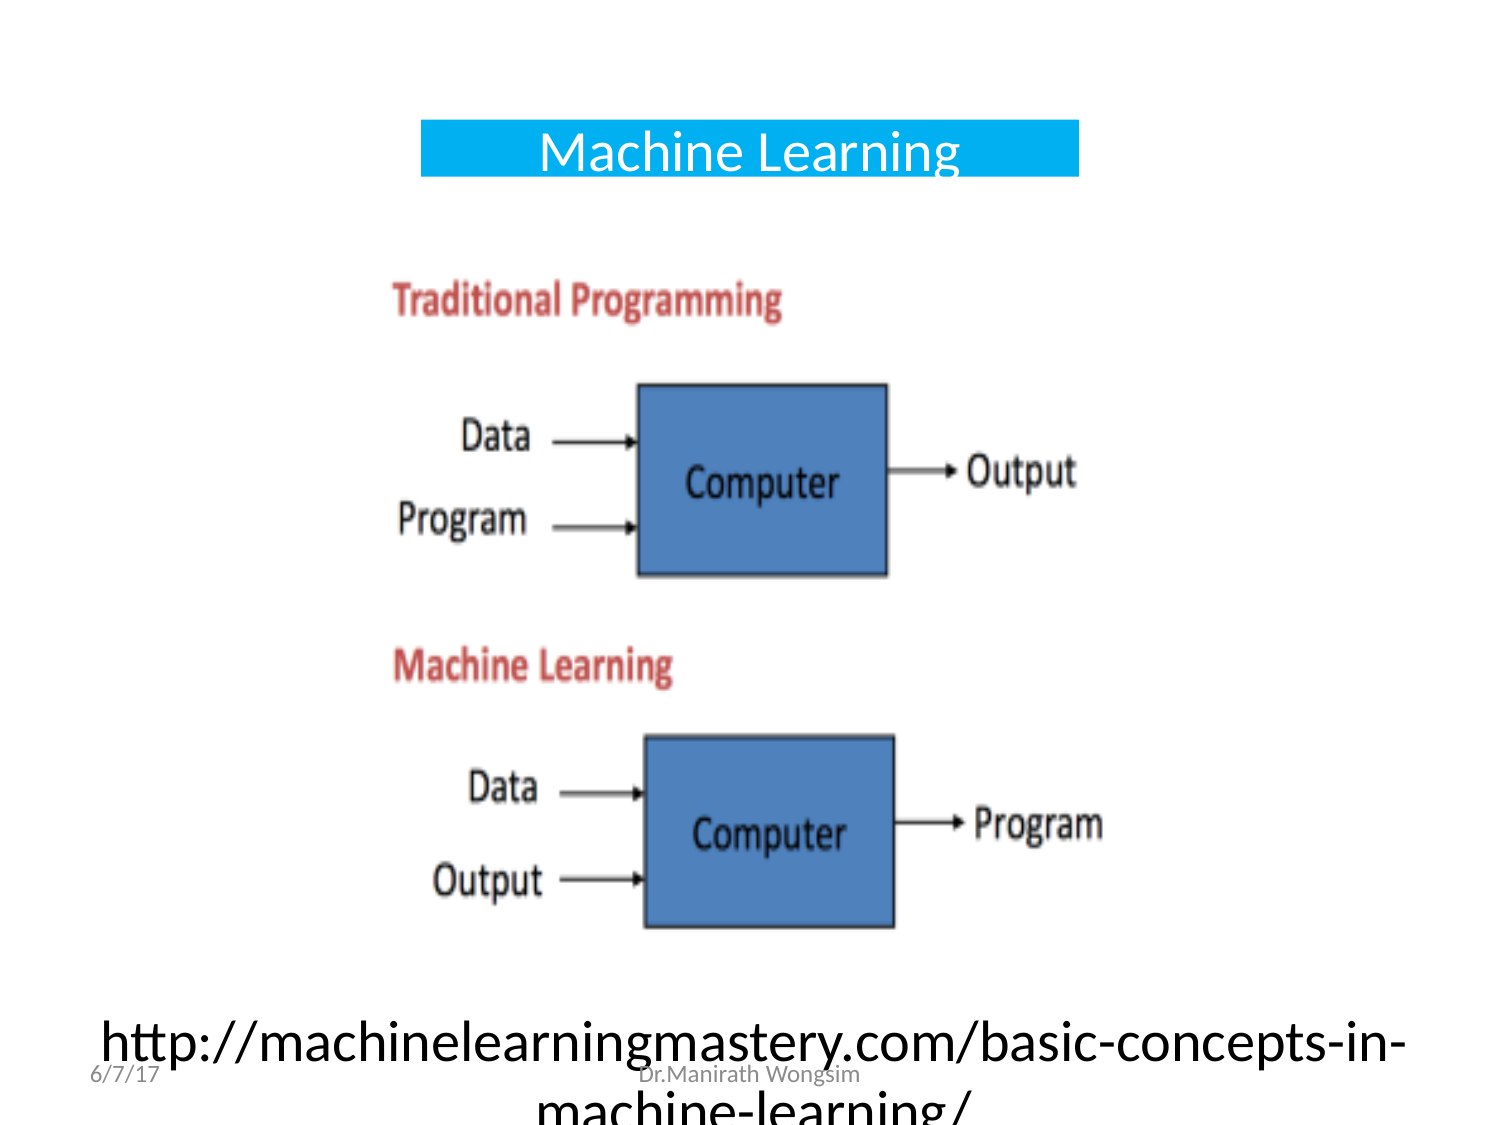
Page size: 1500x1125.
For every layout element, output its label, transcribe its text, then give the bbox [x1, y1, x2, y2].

text_box http://machinelearningmastery.com/basic-concepts-in-machine-learning/ [7, 995, 1500, 1125]
text_box Dr.Manirath Wongsim [512, 1042, 988, 1103]
text_box Machine Learning [421, 119, 1079, 177]
text_box 06/07/2017 [74, 1042, 425, 1103]
picture [371, 250, 1128, 967]
